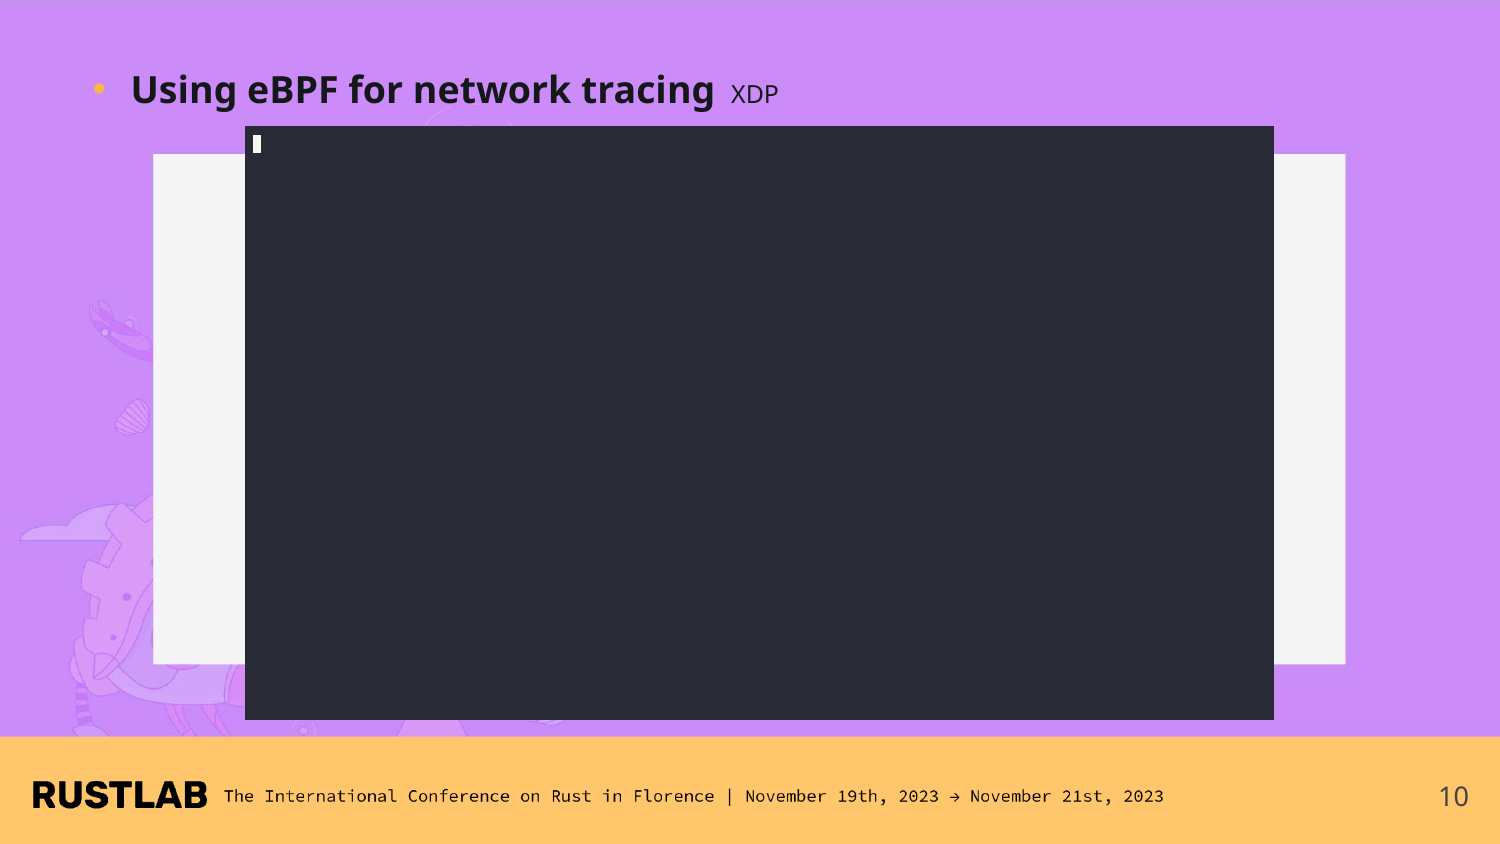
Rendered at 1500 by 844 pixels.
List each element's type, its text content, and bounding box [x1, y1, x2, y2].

picture [0, 0, 1500, 844]
title Using eBPF for network tracing XDP [92, 65, 1408, 107]
